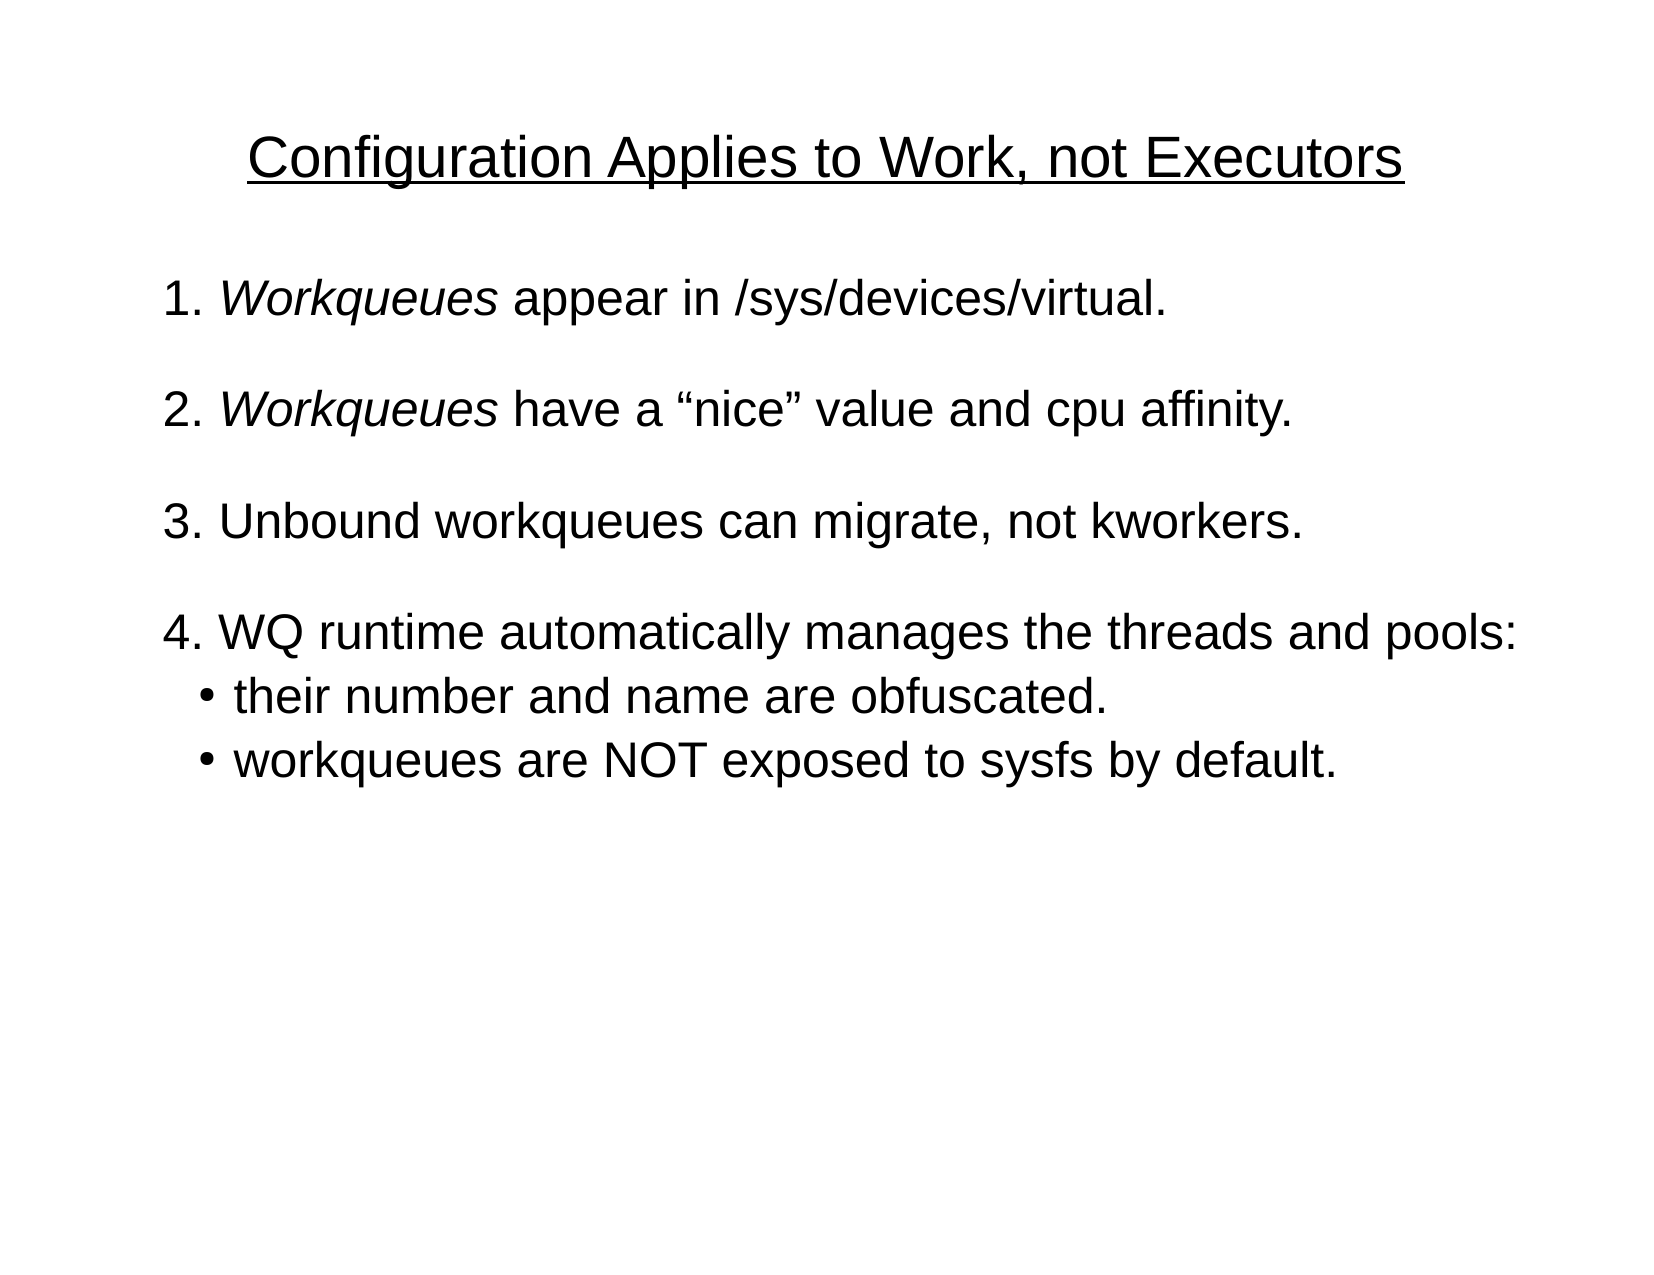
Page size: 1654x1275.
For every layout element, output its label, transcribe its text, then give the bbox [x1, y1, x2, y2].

text_box 1. Workqueues appear in /sys/devices/virtual. 2. Workqueues have a “nice” value and cpu affinity. 3. Unbound workqueues can migrate, not kworkers. 4. WQ runtime automatically manages the threads and pools: their number and name are obfuscated. workqueues are NOT exposed to sysfs by default. [112, 262, 1576, 852]
title Configuration Applies to Work, not Executors [82, 50, 1571, 264]
